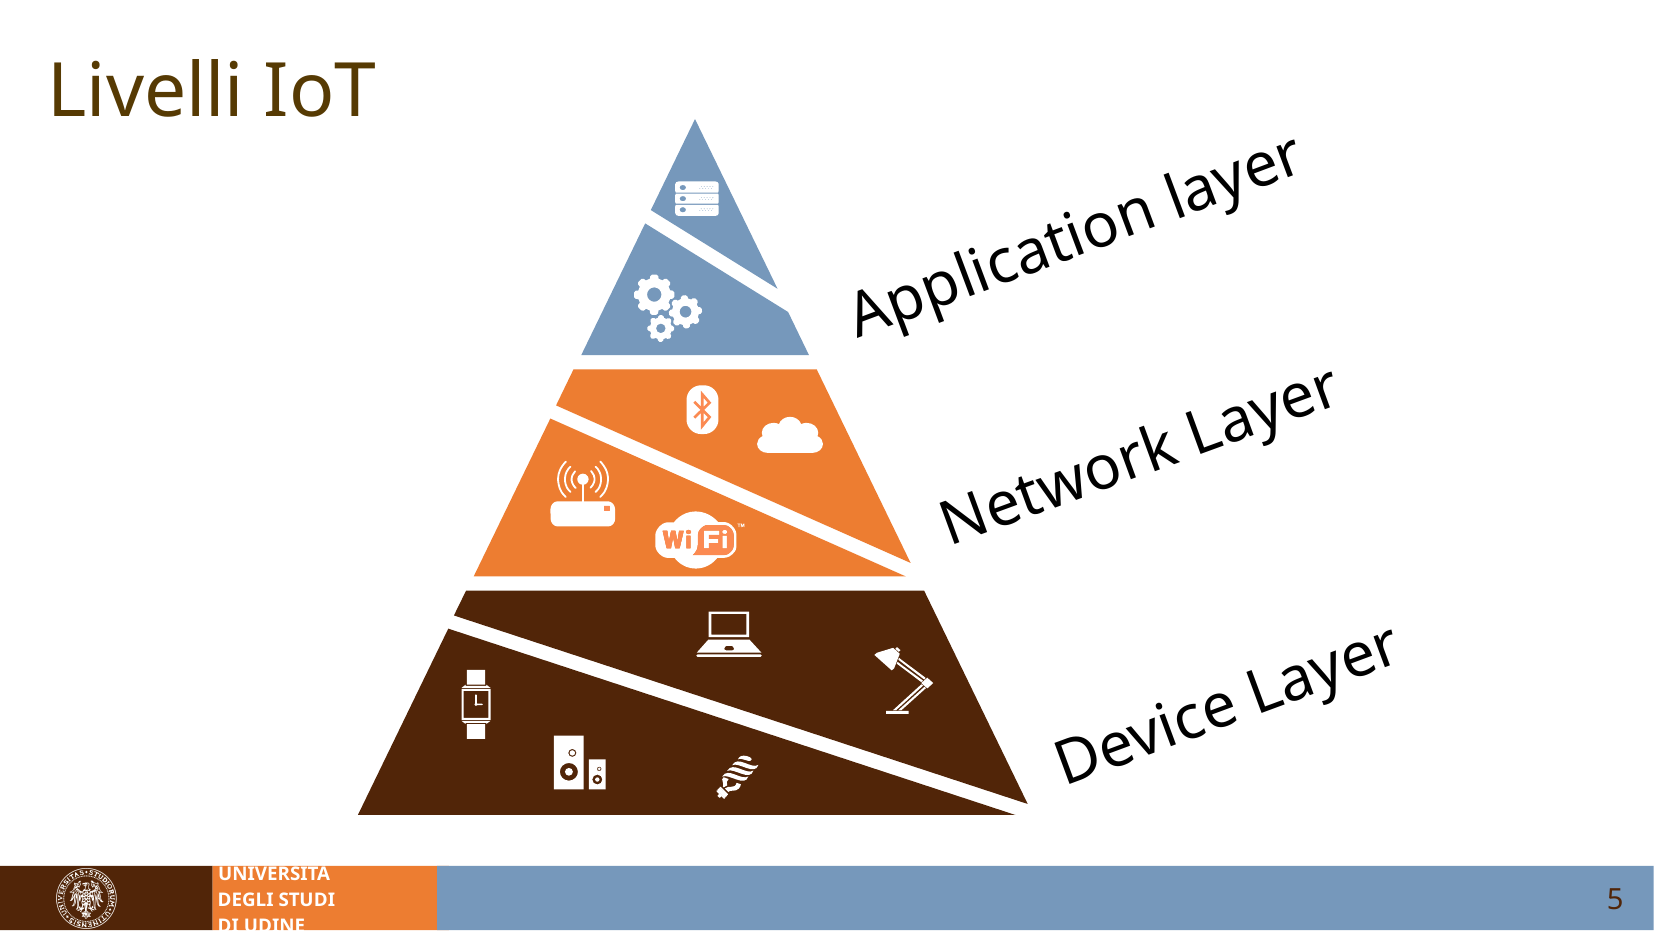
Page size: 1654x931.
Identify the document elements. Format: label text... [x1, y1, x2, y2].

picture [357, 70, 1536, 815]
picture [53, 865, 119, 931]
text_box Livelli IoT [33, 33, 1438, 139]
